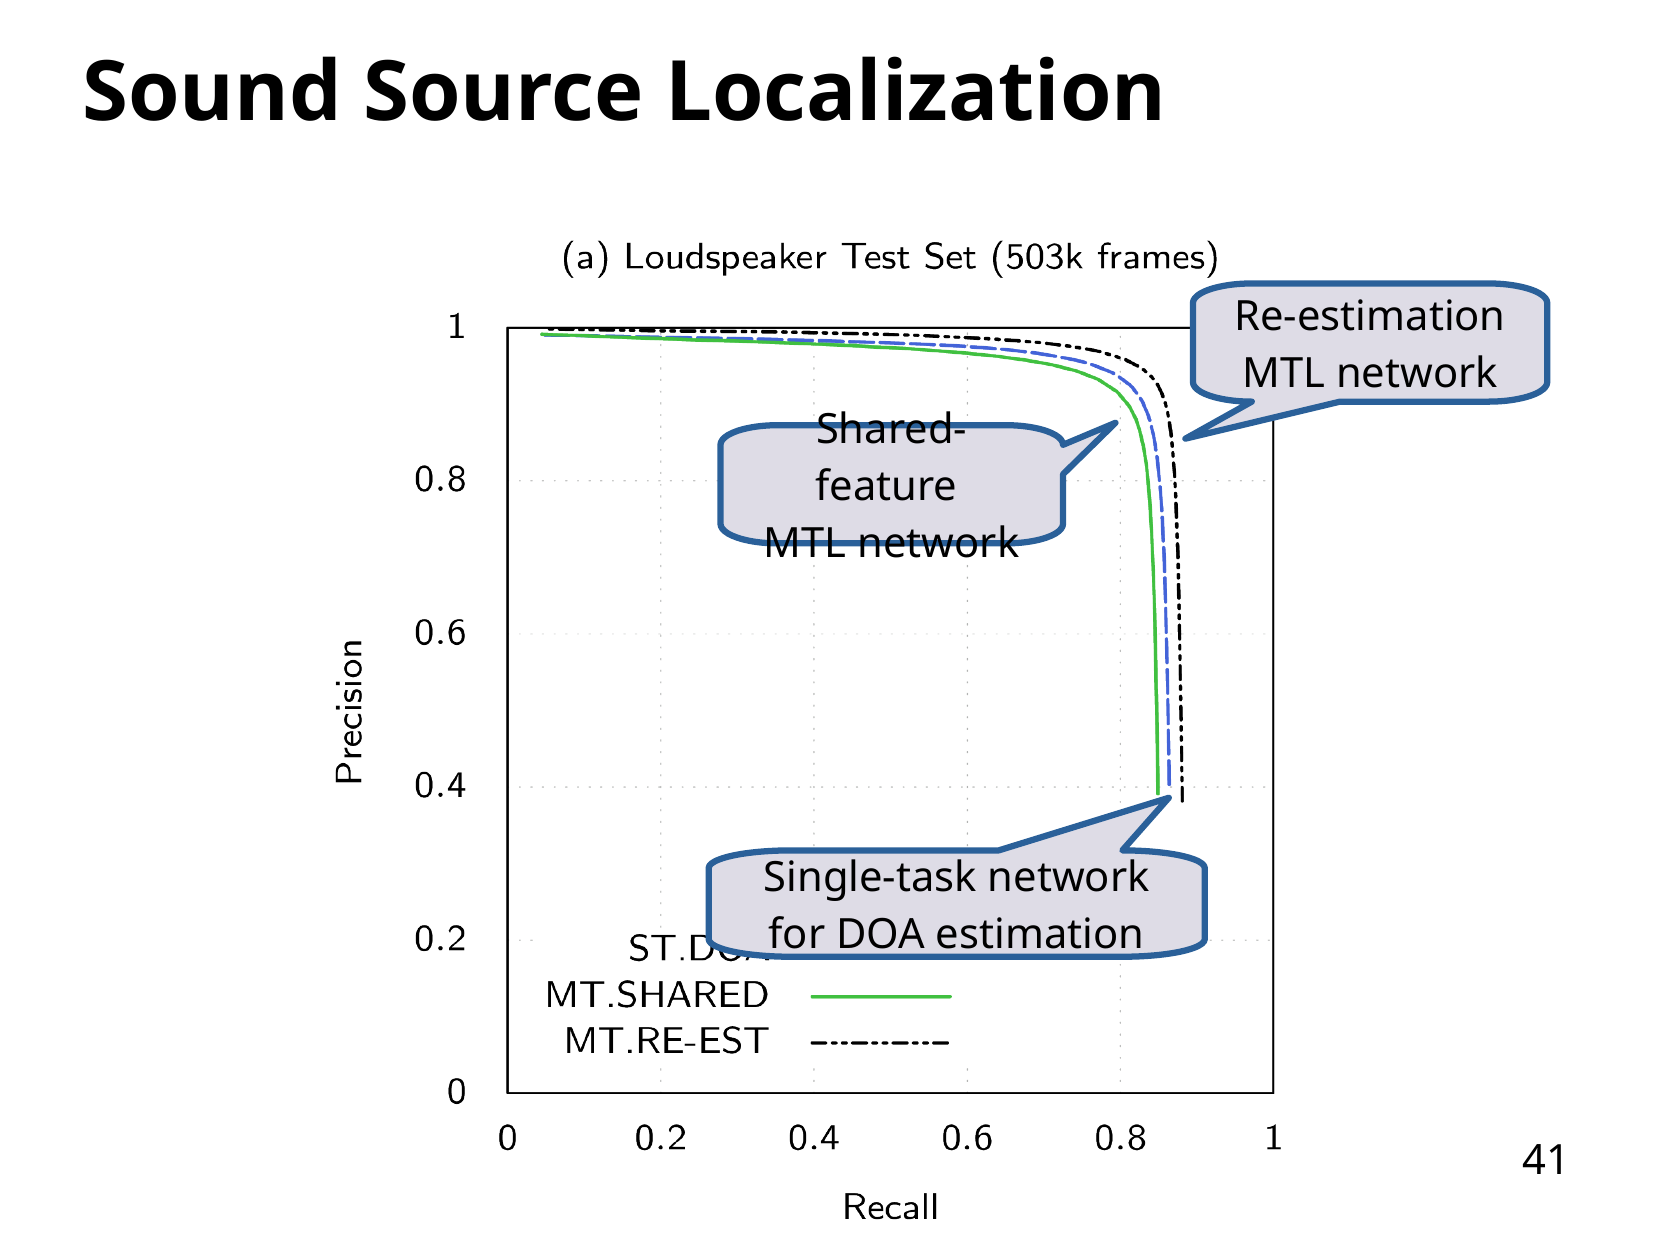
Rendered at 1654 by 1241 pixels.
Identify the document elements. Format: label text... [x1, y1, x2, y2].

picture [293, 188, 1359, 1241]
text_box Single-task network for DOA estimation [708, 797, 1205, 957]
text_box Re-estimation MTL network [1185, 283, 1548, 439]
text_box Shared-feature MTL network [720, 422, 1116, 544]
title Sound Source Localization [82, 42, 1571, 137]
